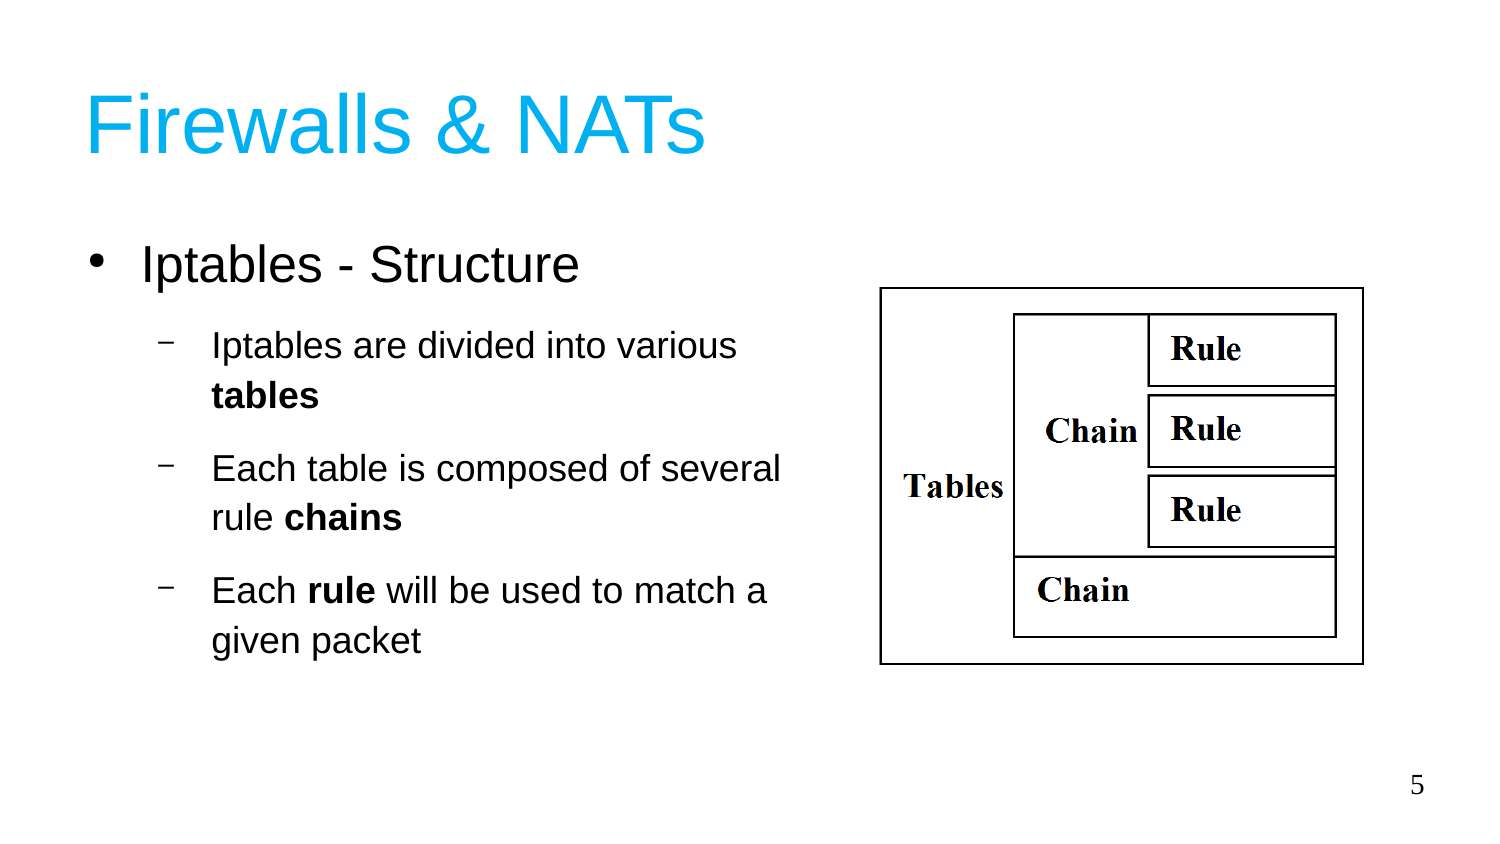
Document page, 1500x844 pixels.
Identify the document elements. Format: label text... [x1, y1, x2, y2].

list Iptables - Structure Iptables are divided into various tables Each table is composed of several rule chains Each rule will be used to match a given packet [69, 224, 826, 760]
picture [855, 254, 1412, 692]
title Firewalls & NATs [69, 44, 1364, 208]
